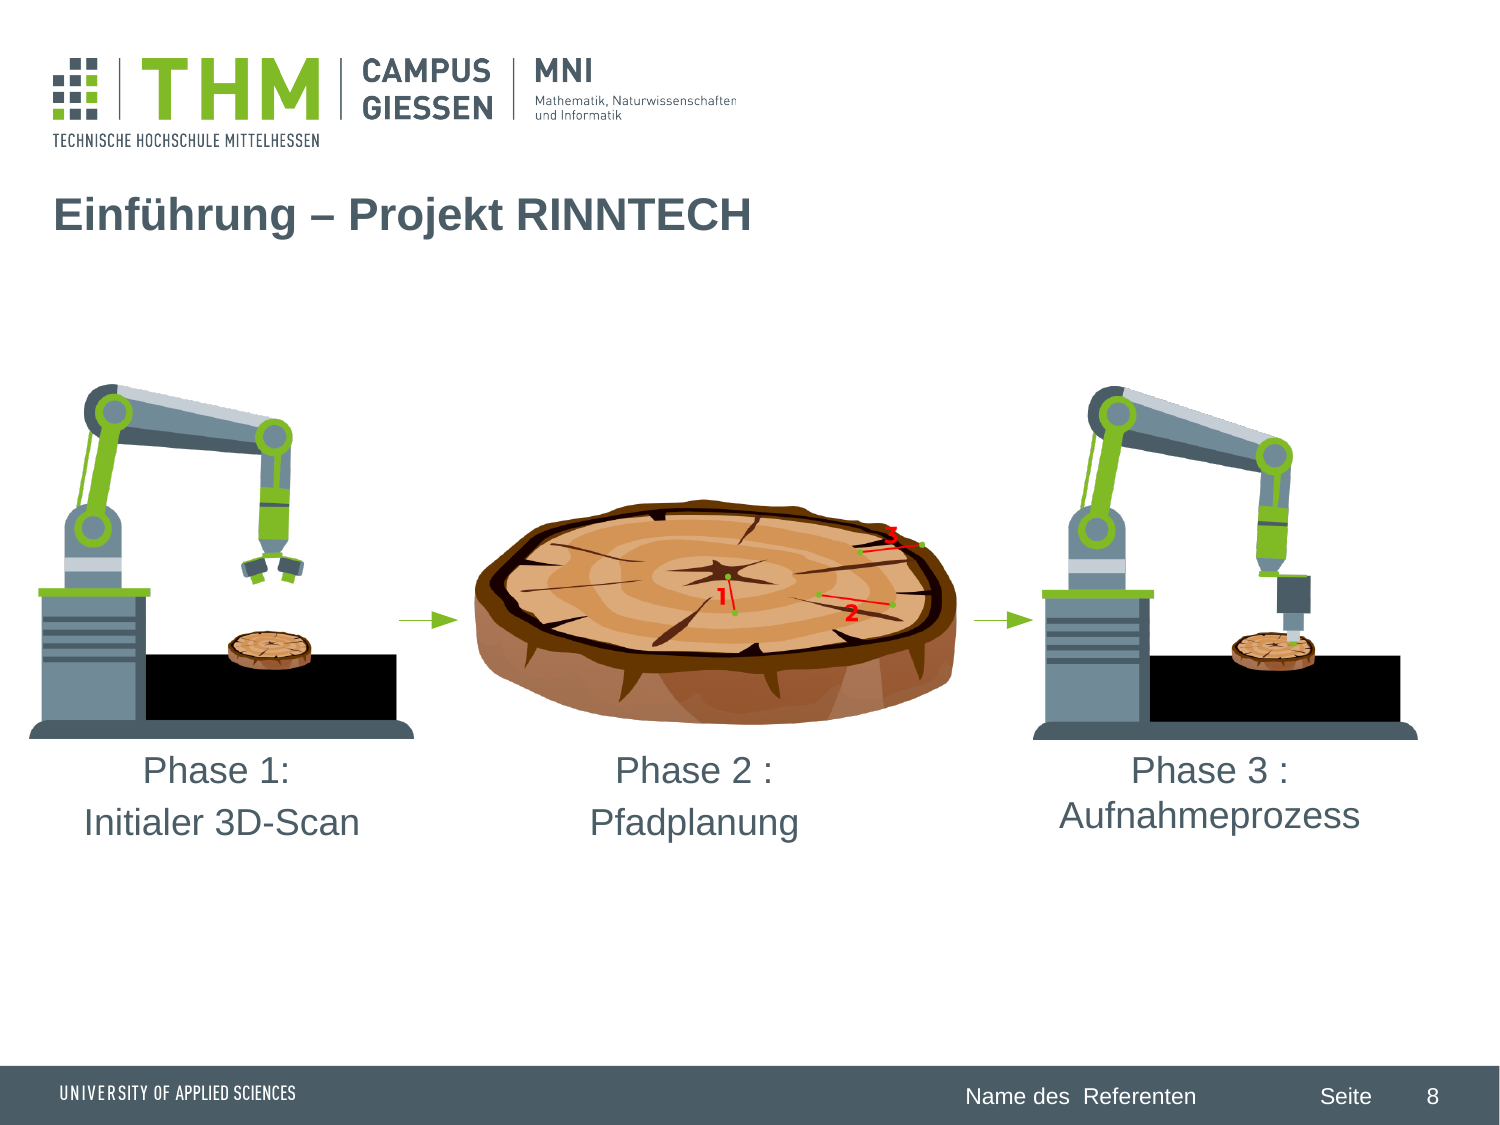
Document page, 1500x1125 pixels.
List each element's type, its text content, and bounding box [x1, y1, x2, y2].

picture [1033, 386, 1418, 738]
list Phase 1: Initialer 3D-Scan [0, 738, 459, 827]
list Phase 3 : Aufnahmeprozess [988, 738, 1447, 827]
picture [29, 384, 414, 738]
slide_number <number> [1376, 1073, 1455, 1118]
picture [458, 487, 975, 752]
picture [59, 1082, 296, 1104]
picture [53, 58, 736, 147]
list Phase 2 : Pfadplanung [472, 738, 932, 827]
title Einführung – Projekt RINNTECH [53, 177, 1435, 272]
